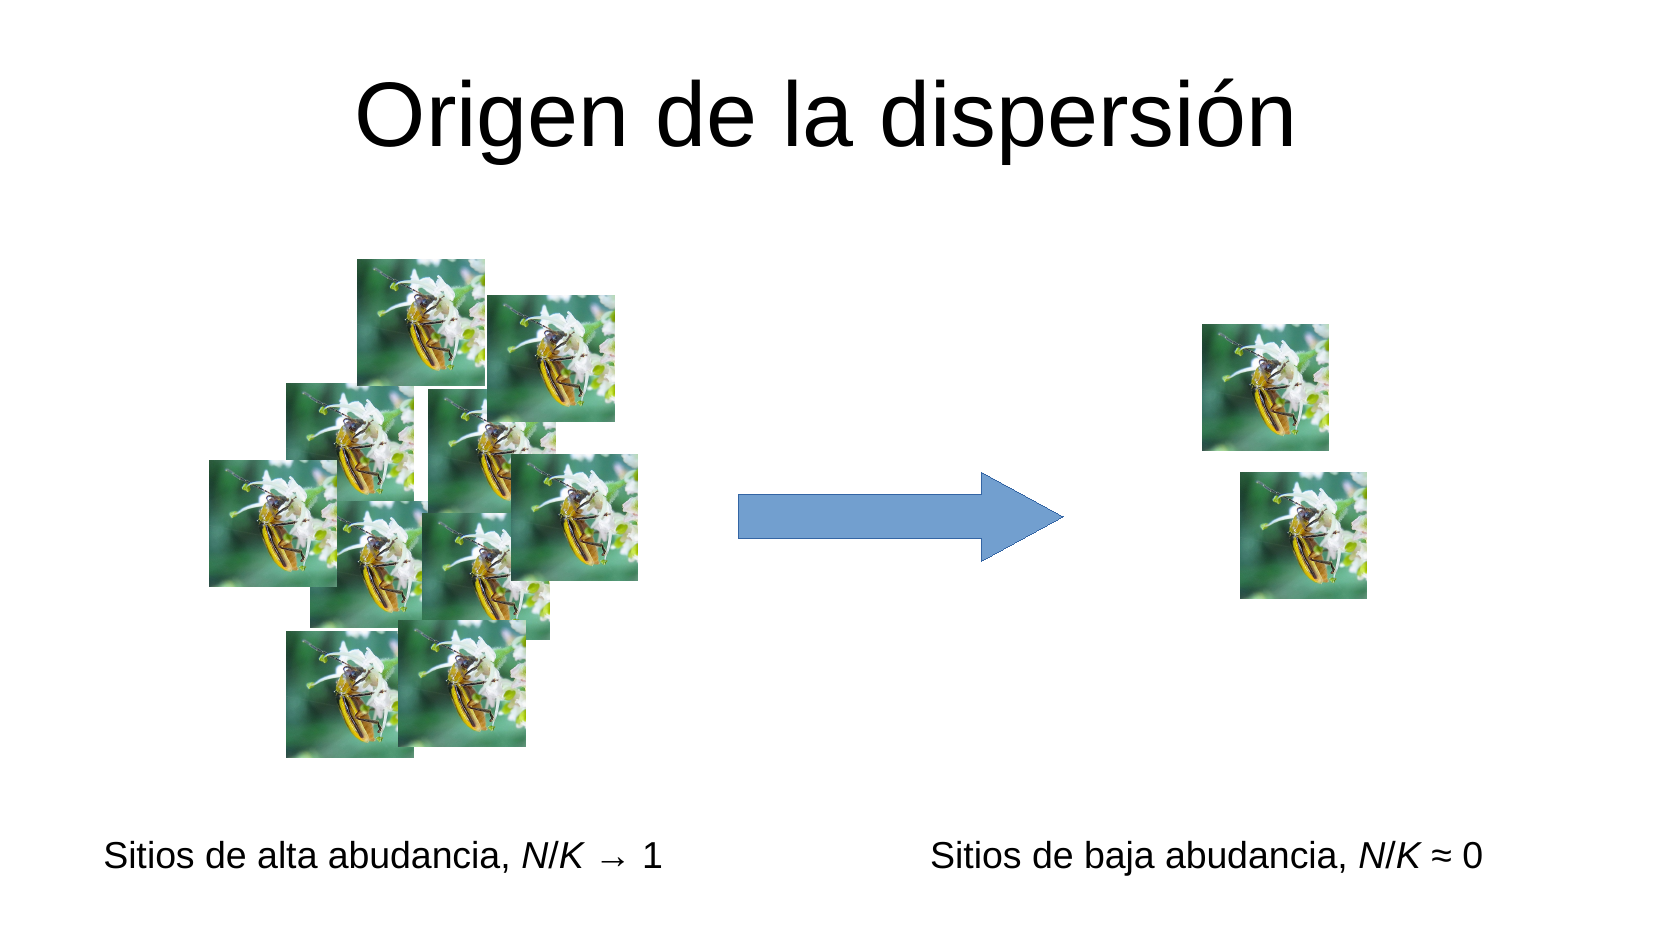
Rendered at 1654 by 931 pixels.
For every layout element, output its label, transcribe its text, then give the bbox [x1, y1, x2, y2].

picture [209, 259, 638, 758]
text_box Sitios de baja abudancia, N/K ≈ 0 [915, 826, 1565, 884]
text_box Sitios de alta abudancia, N/K → 1 [88, 826, 739, 884]
title Origen de la dispersión [82, 37, 1571, 193]
picture [1240, 472, 1367, 599]
text_box [738, 472, 1064, 562]
picture [1202, 324, 1329, 451]
